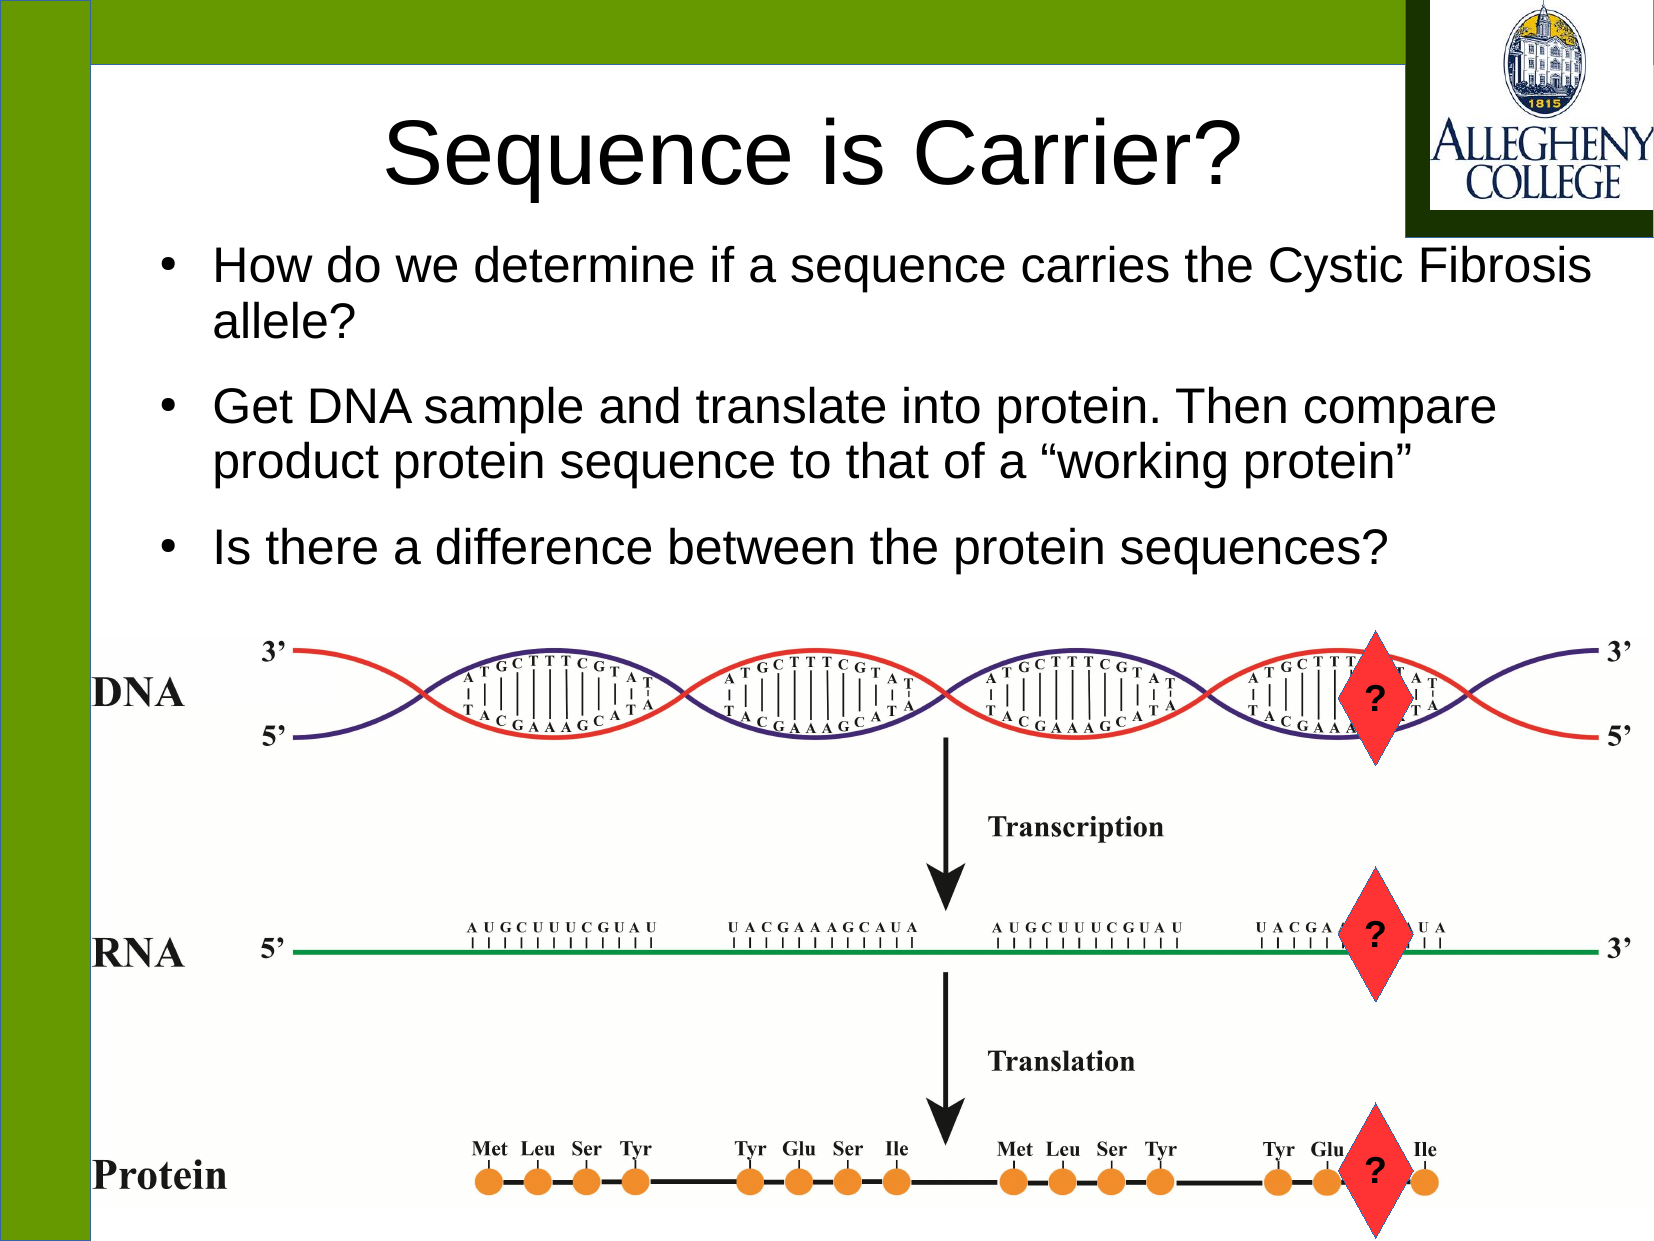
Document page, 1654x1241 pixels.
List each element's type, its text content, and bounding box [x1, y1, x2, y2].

text_box ? [1338, 630, 1414, 766]
list How do we determine if a sequence carries the Cystic Fibrosis allele? Get DNA sample and translate into protein. Then compare product protein sequence to that of a “working protein” Is there a difference between the protein sequences? [141, 237, 1630, 636]
title Sequence is Carrier? [112, 65, 1405, 257]
picture [1430, 0, 1654, 210]
text_box ? [1338, 866, 1414, 1002]
text_box ? [1338, 1102, 1414, 1239]
picture [91, 636, 1654, 1207]
text_box [0, 0, 1654, 1241]
